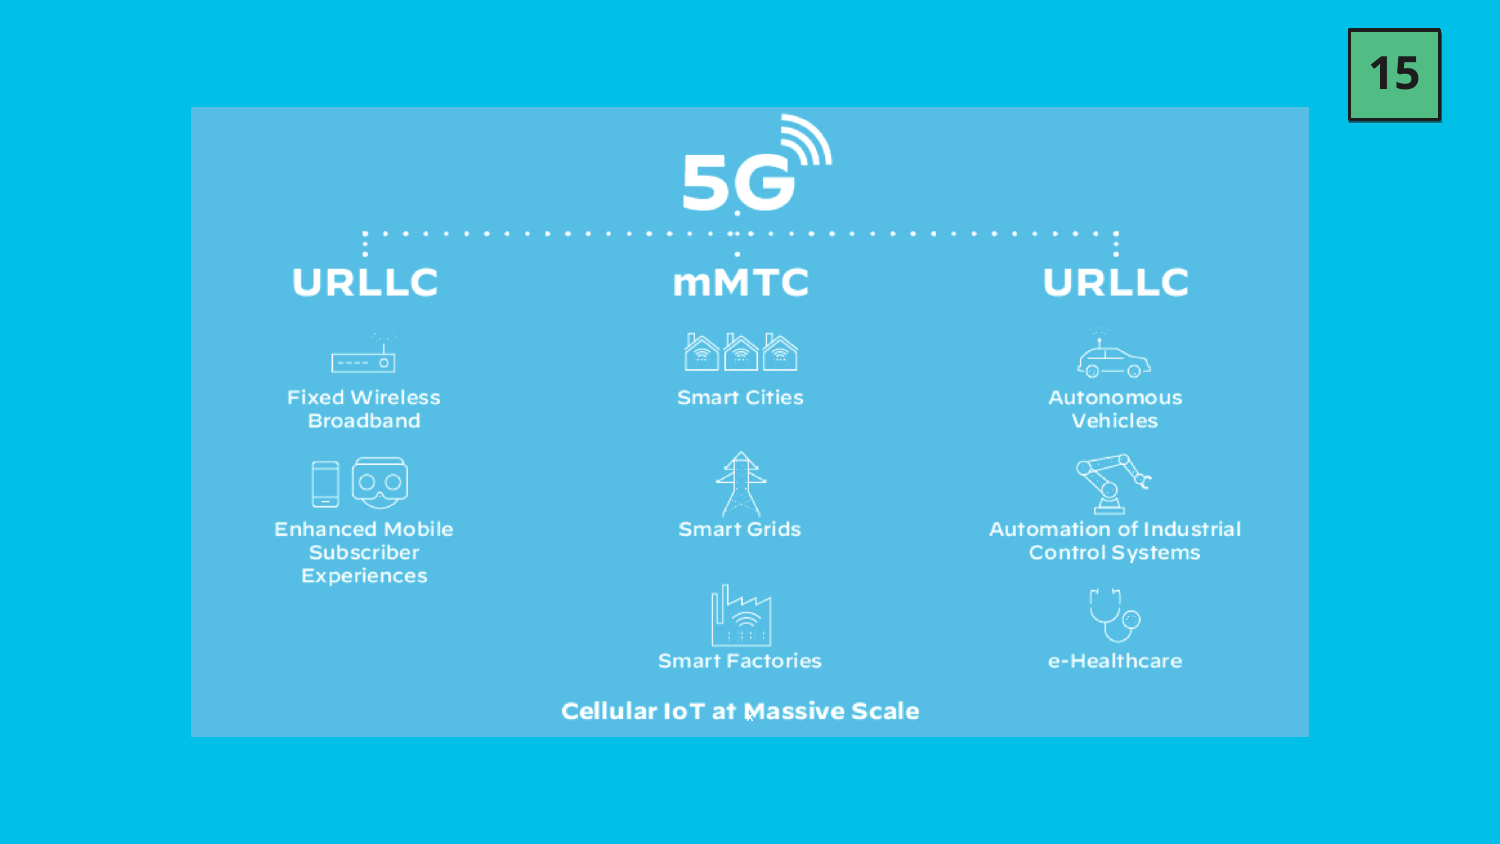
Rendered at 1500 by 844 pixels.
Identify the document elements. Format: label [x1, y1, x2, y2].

picture [191, 107, 1309, 737]
